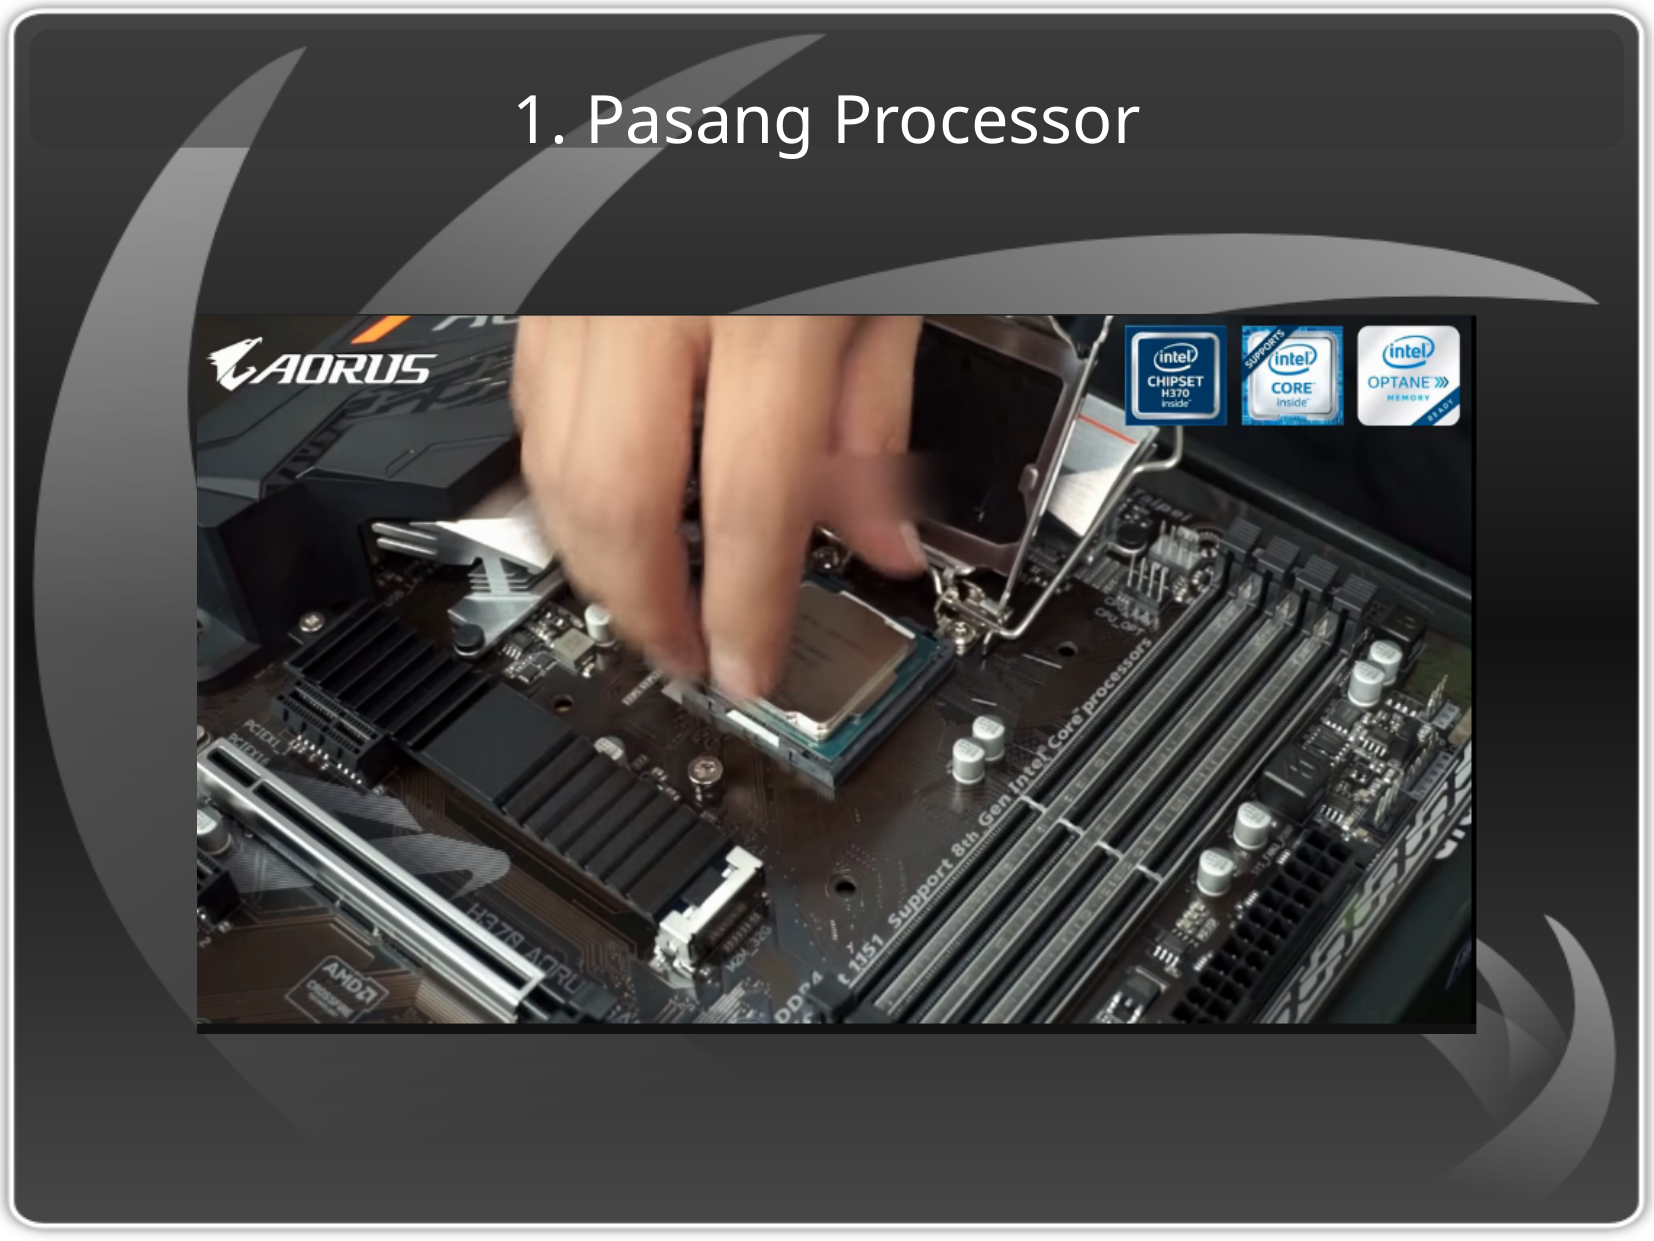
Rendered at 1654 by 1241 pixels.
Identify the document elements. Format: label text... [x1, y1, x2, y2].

picture [0, 0, 1654, 1241]
subtitle 1. Pasang Processor [29, 29, 1625, 207]
